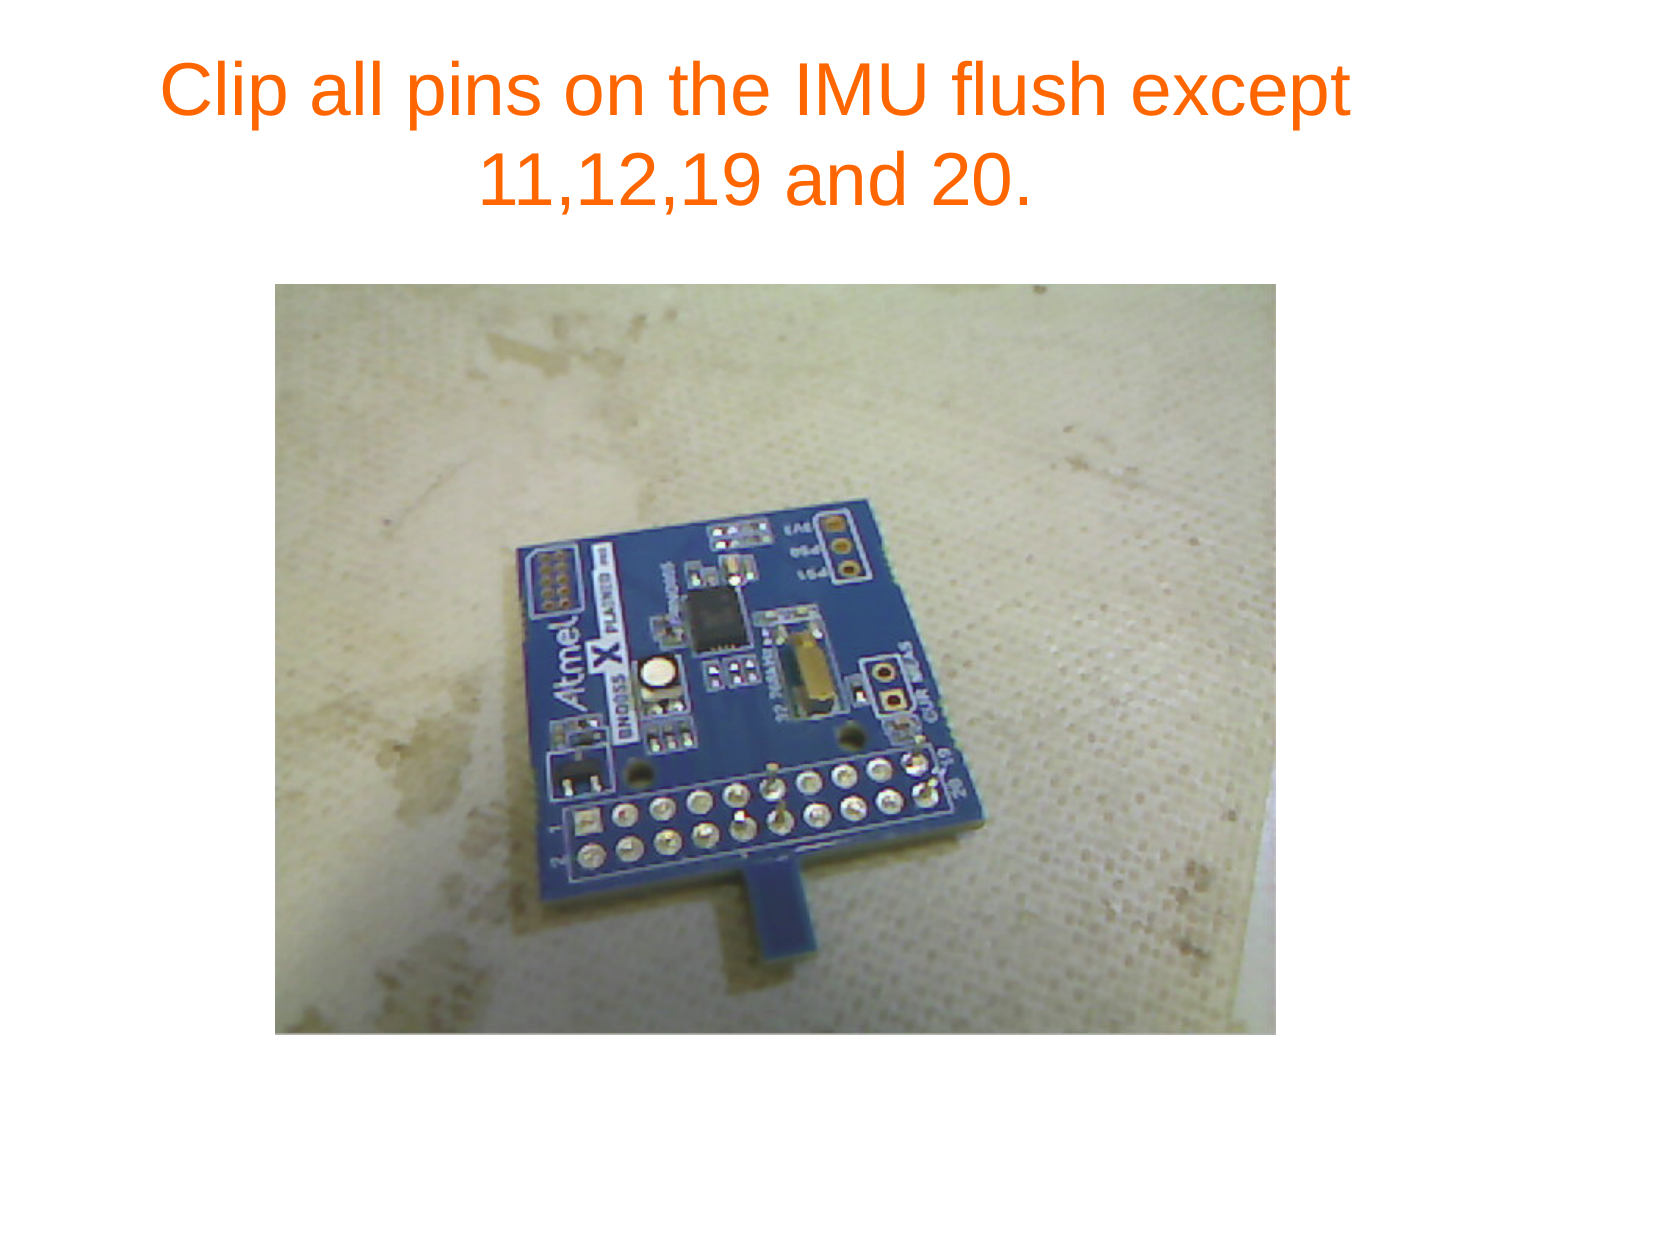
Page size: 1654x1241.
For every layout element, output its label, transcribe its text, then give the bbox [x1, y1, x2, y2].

title Clip all pins on the IMU flush except 11,12,19 and 20. [82, 40, 1430, 181]
picture [275, 285, 1276, 1035]
